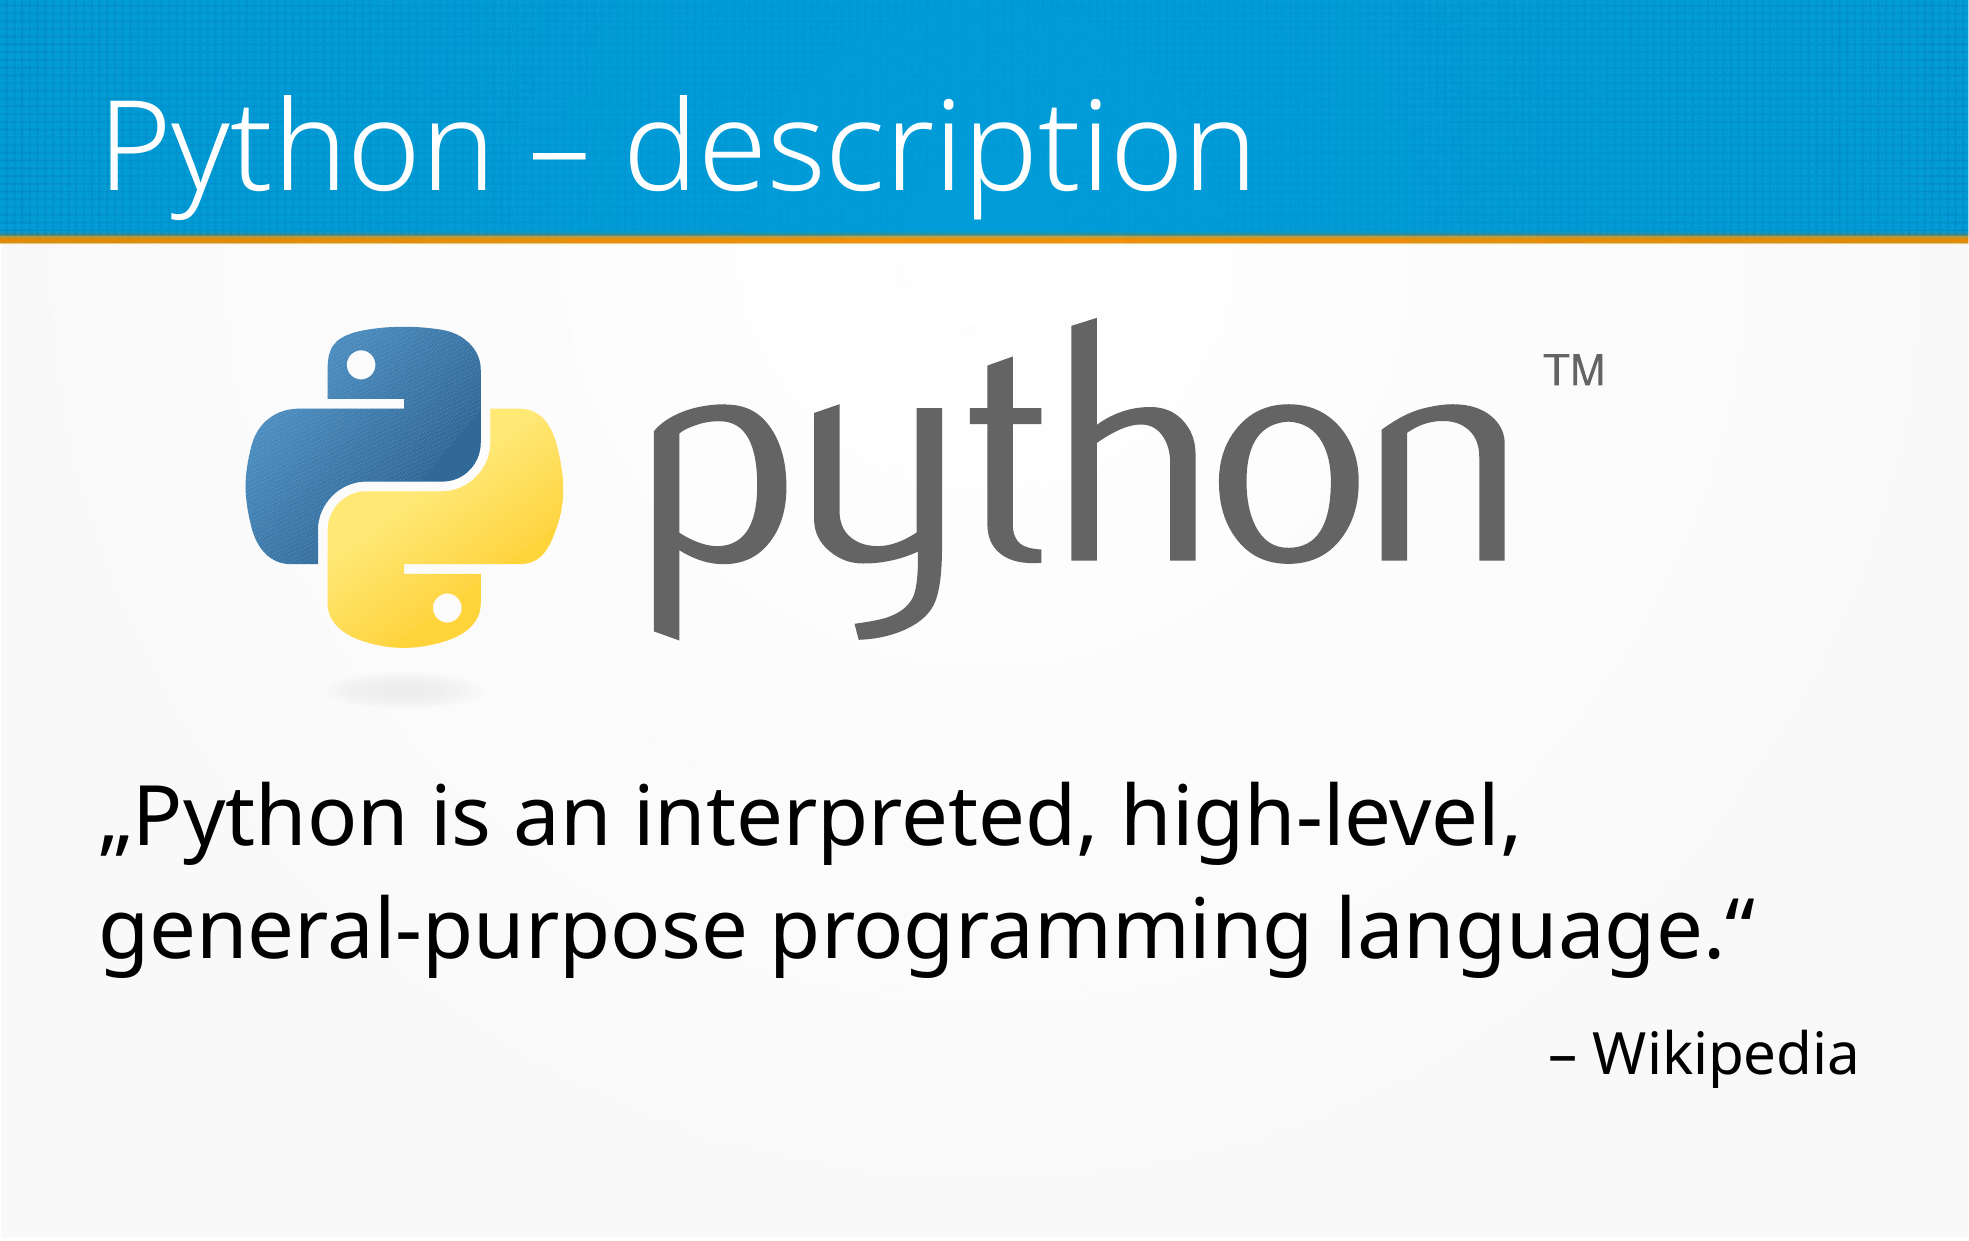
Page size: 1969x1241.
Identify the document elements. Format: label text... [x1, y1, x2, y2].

picture [0, 233, 1969, 1241]
list „Python is an interpreted, high-level, general-purpose programming language.“ – Wikipedia [98, 755, 1861, 1121]
title Python – description [98, 19, 1870, 227]
